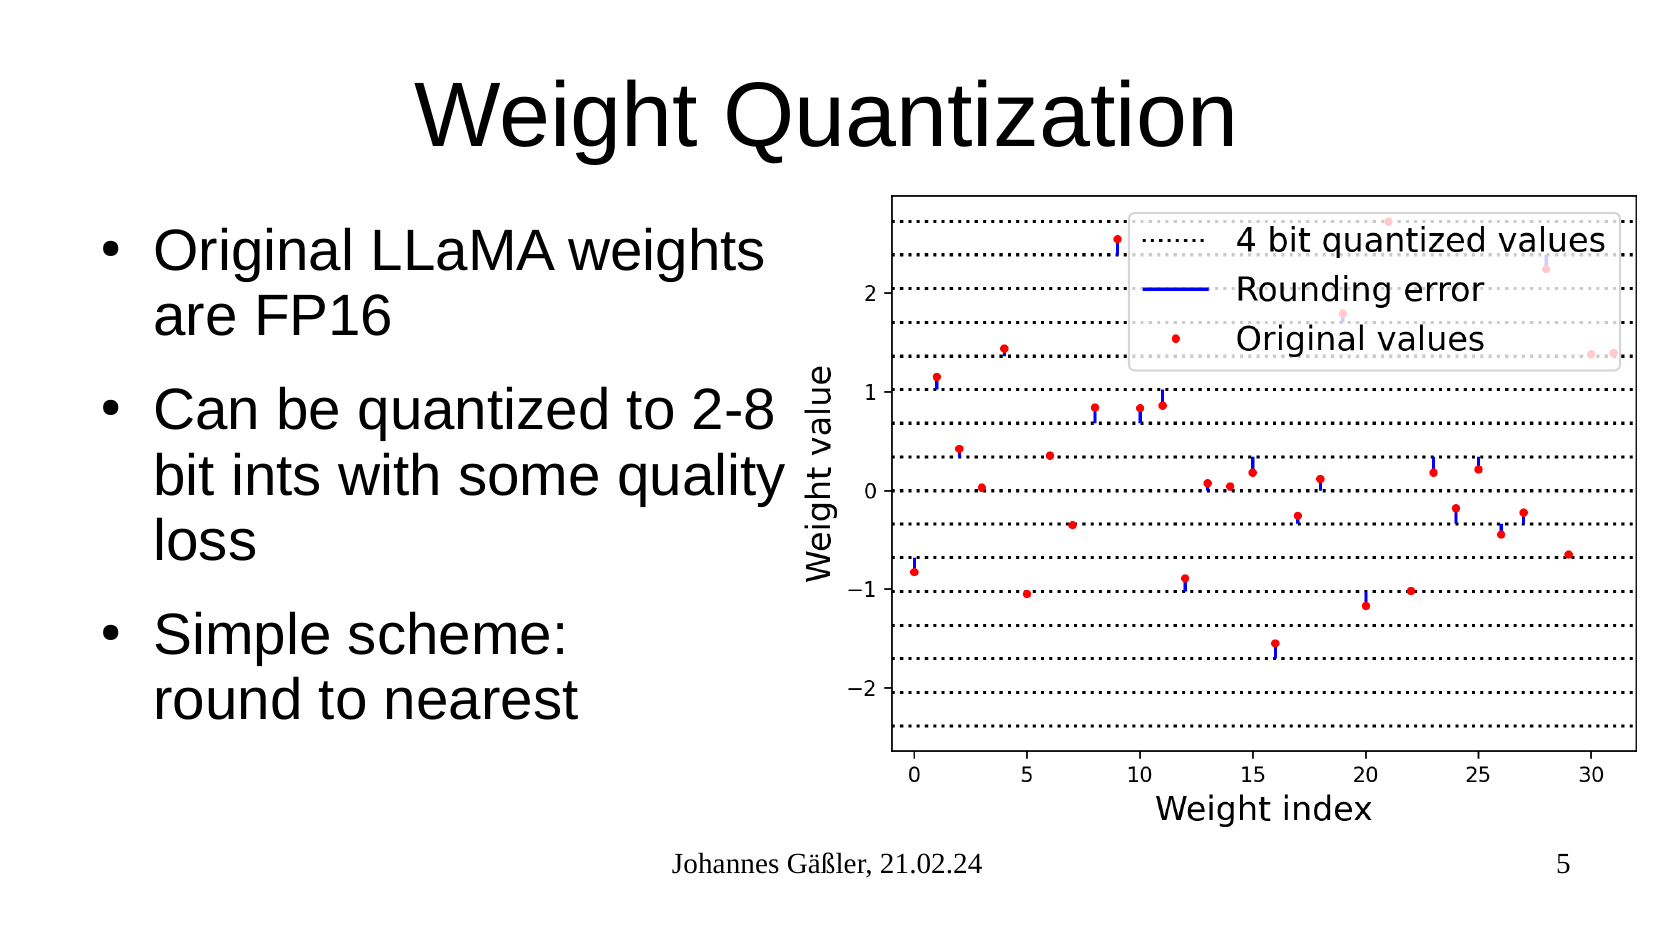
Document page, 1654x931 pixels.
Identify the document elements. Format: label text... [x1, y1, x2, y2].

title Weight Quantization [82, 37, 1571, 193]
picture [771, 109, 1654, 830]
list Original LLaMA weights are FP16 Can be quantized to 2-8 bit ints with some quality loss Simple scheme: round to nearest [82, 217, 788, 863]
